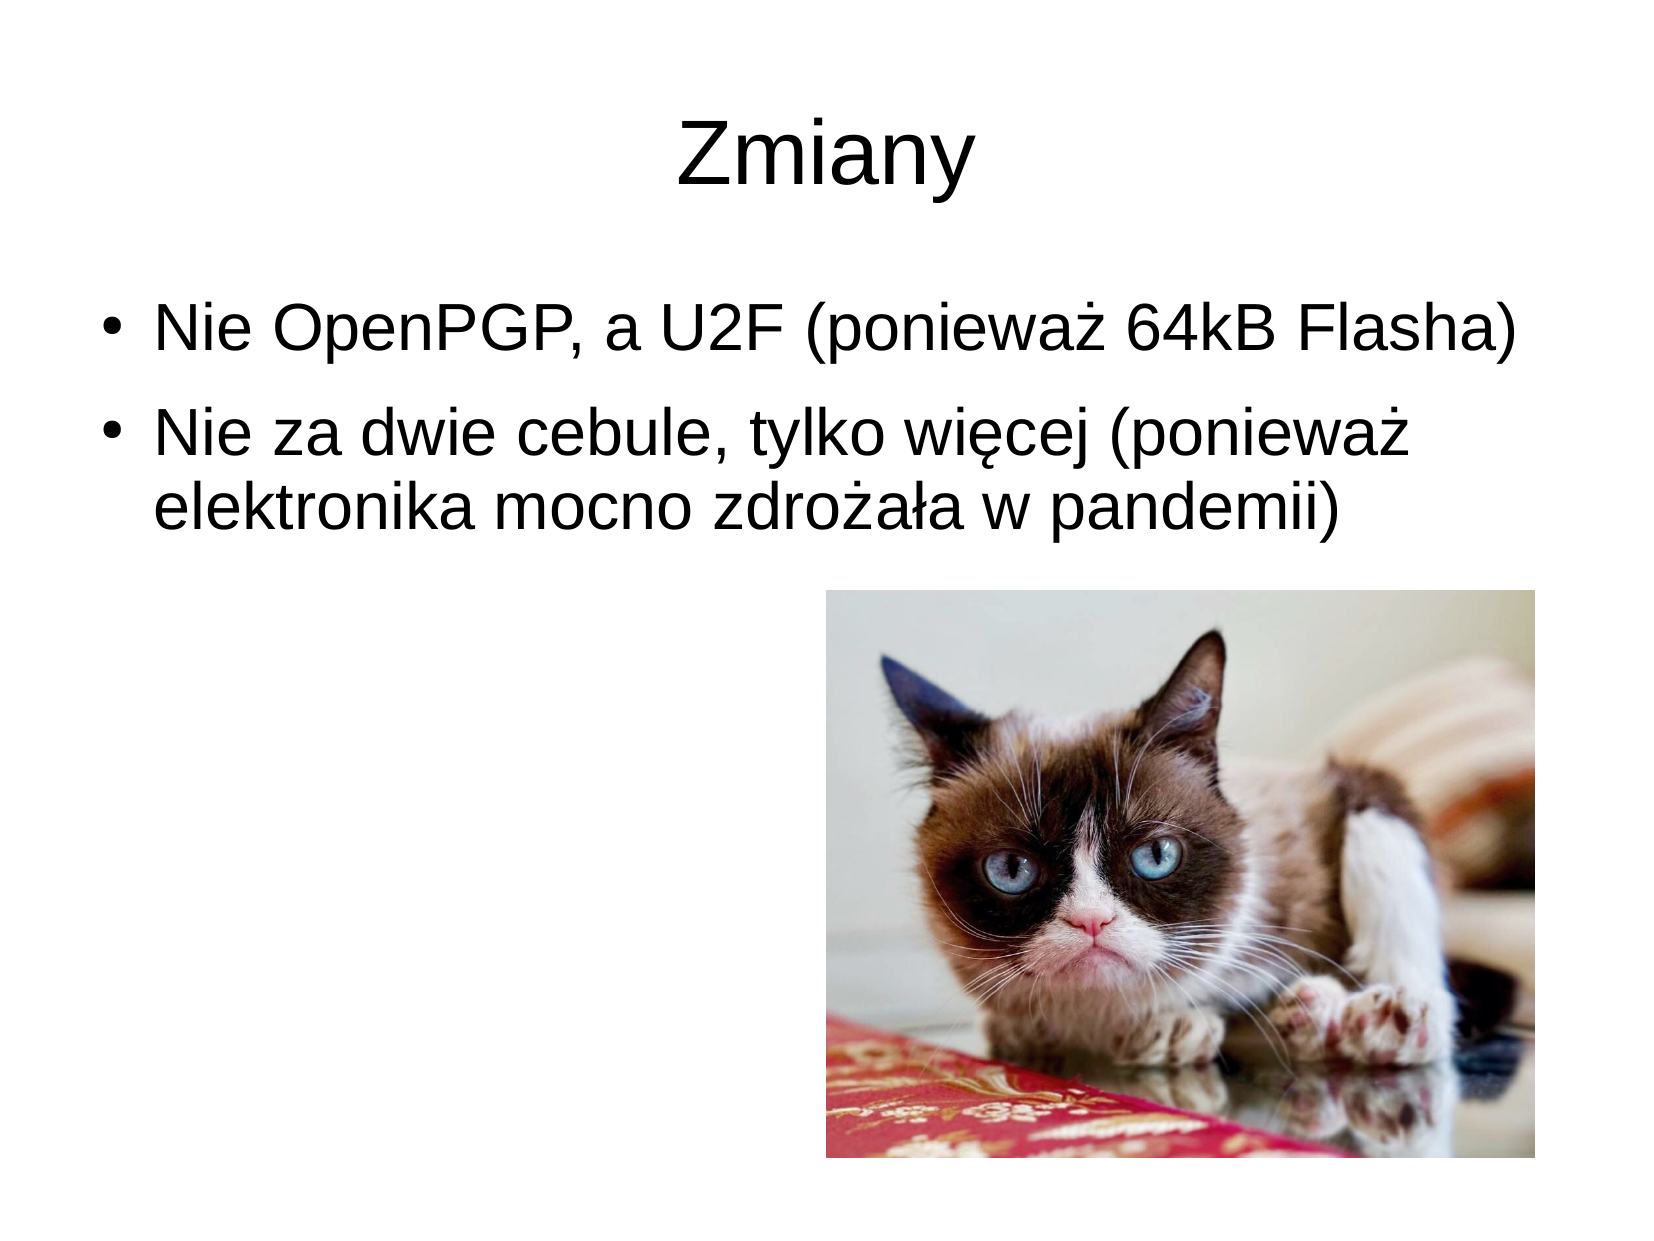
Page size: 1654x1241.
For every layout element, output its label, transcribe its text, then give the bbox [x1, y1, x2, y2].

list Nie OpenPGP, a U2F (ponieważ 64kB Flasha) Nie za dwie cebule, tylko więcej (ponieważ elektronika mocno zdrożała w pandemii) [82, 290, 1571, 1010]
picture [826, 590, 1535, 1158]
title Zmiany [82, 49, 1571, 257]
